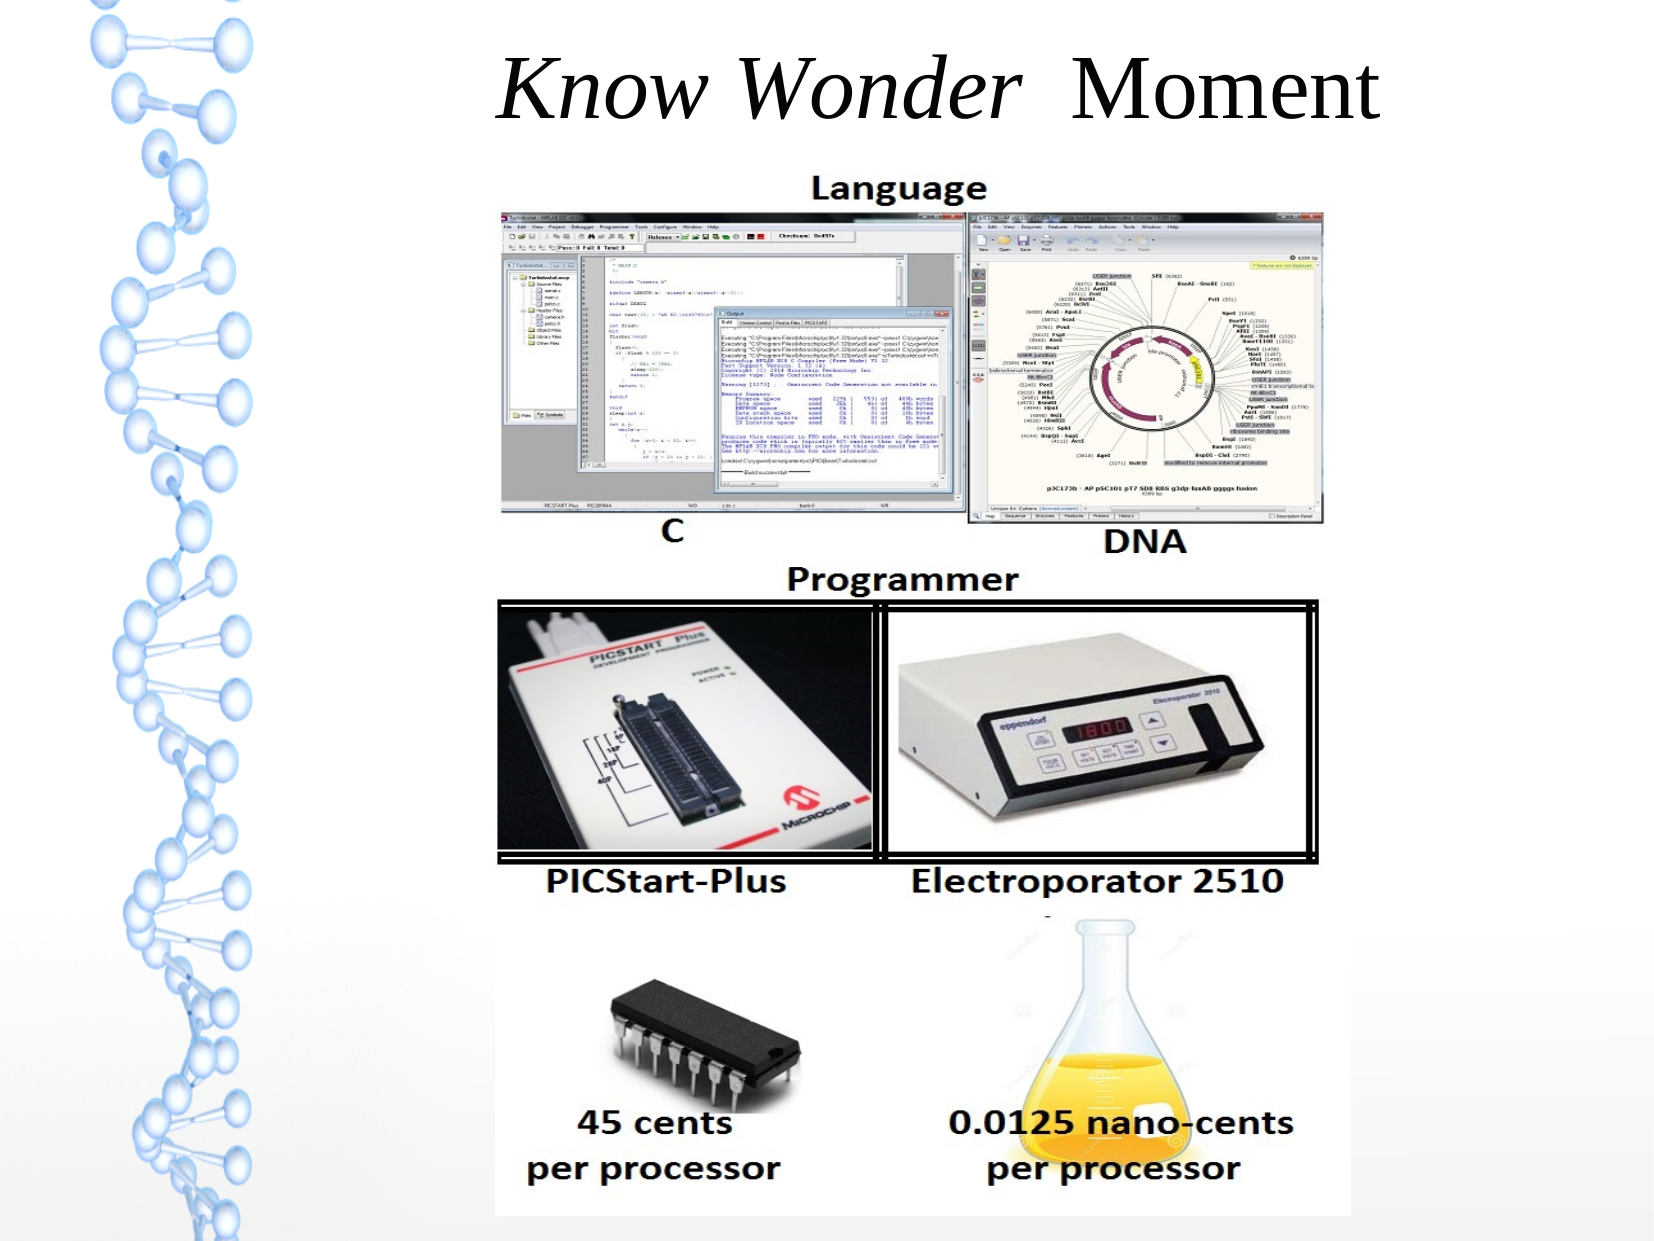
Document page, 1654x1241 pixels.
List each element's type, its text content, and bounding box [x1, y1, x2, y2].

picture [0, 0, 1654, 1241]
text_box Know Wonder Moment [274, 20, 1604, 151]
